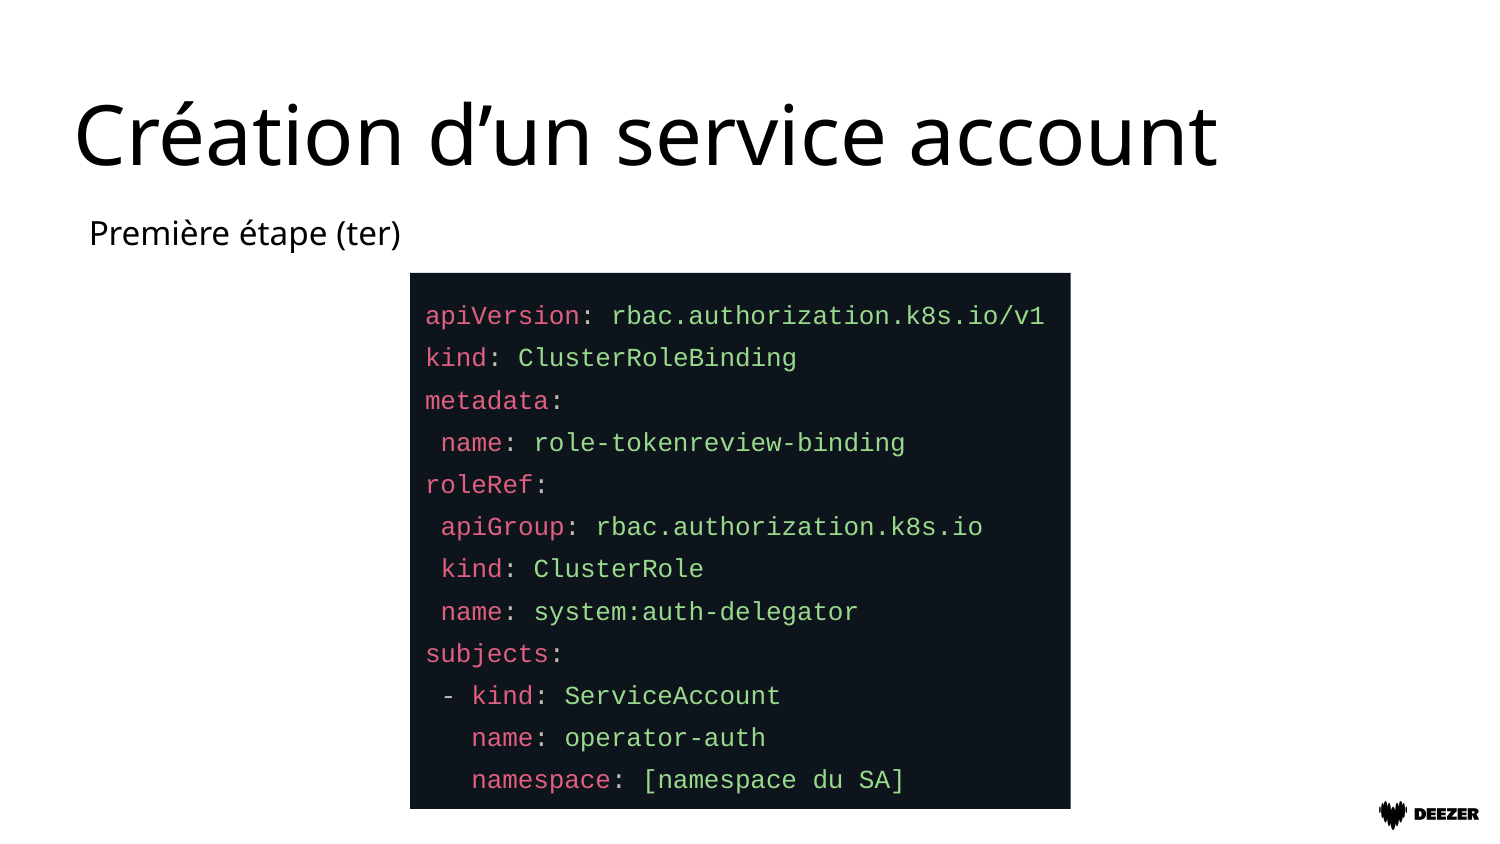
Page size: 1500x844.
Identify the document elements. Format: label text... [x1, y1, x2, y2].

subtitle Première étape (ter) [73, 203, 1201, 338]
title Création d’un service account [73, 97, 1427, 273]
picture [1379, 801, 1479, 830]
list apiVersion: rbac.authorization.k8s.io/v1 kind: ClusterRoleBinding metadata: name: role-tokenreview-binding roleRef: apiGroup: rbac.authorization.k8s.io kind: ClusterRole name: system:auth-delegator subjects: - kind: ServiceAccount name: operator-auth namespace: [namespace du SA] [410, 272, 1071, 809]
